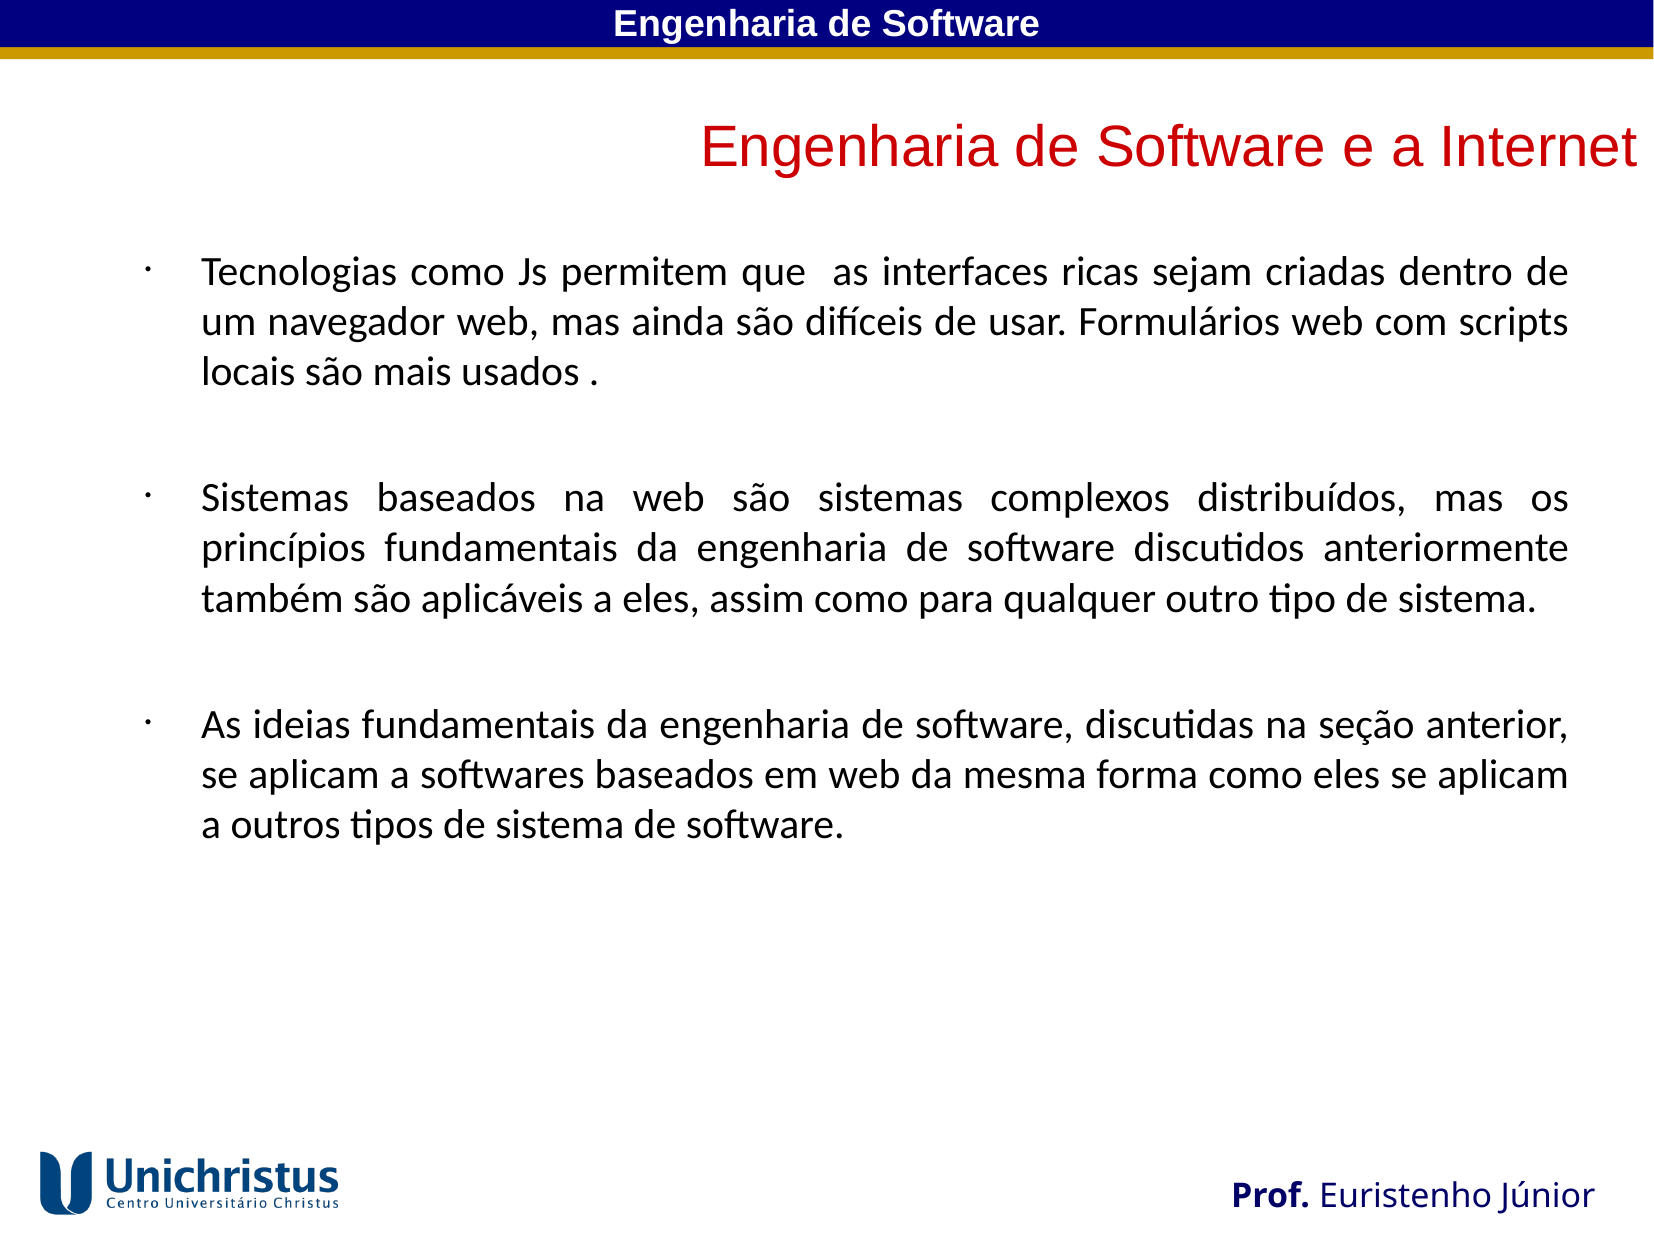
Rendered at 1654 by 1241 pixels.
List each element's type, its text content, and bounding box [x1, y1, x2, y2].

picture [35, 1148, 343, 1217]
list Tecnologias como Js permitem que as interfaces ricas sejam criadas dentro de um navegador web, mas ainda são difíceis de usar. Formulários web com scripts locais são mais usados . Sistemas baseados na web são sistemas complexos distribuídos, mas os princípios fundamentais da engenharia de software discutidos anteriormente também são aplicáveis a eles, assim como para qualquer outro tipo de sistema. As ideias fundamentais da engenharia de software, discutidas na seção anterior, se aplicam a softwares baseados em web da mesma forma como eles se aplicam a outros tipos de sistema de software. [129, 236, 1585, 1053]
text_box [0, 48, 1654, 60]
text_box Prof. Euristenho Júnior [1216, 1163, 1654, 1224]
text_box Engenharia de Software e a Internet [685, 106, 1654, 213]
text_box Engenharia de Software [0, 0, 1654, 48]
